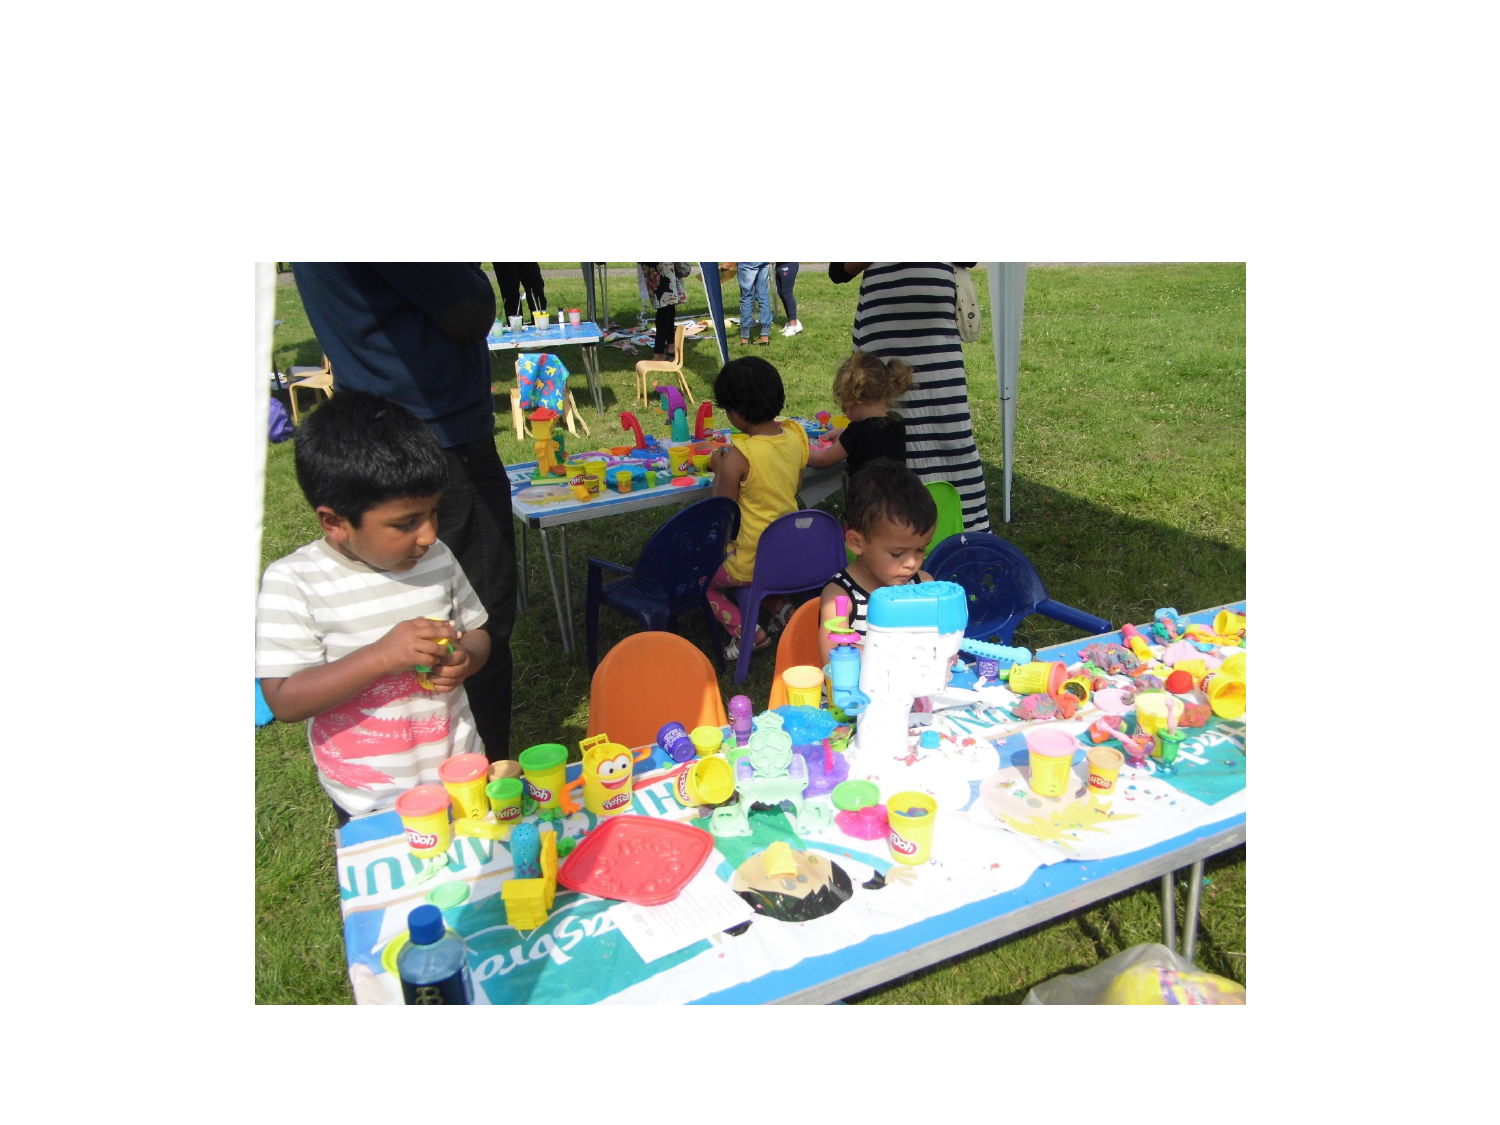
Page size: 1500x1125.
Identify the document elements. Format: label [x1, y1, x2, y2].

picture [255, 262, 1246, 1005]
